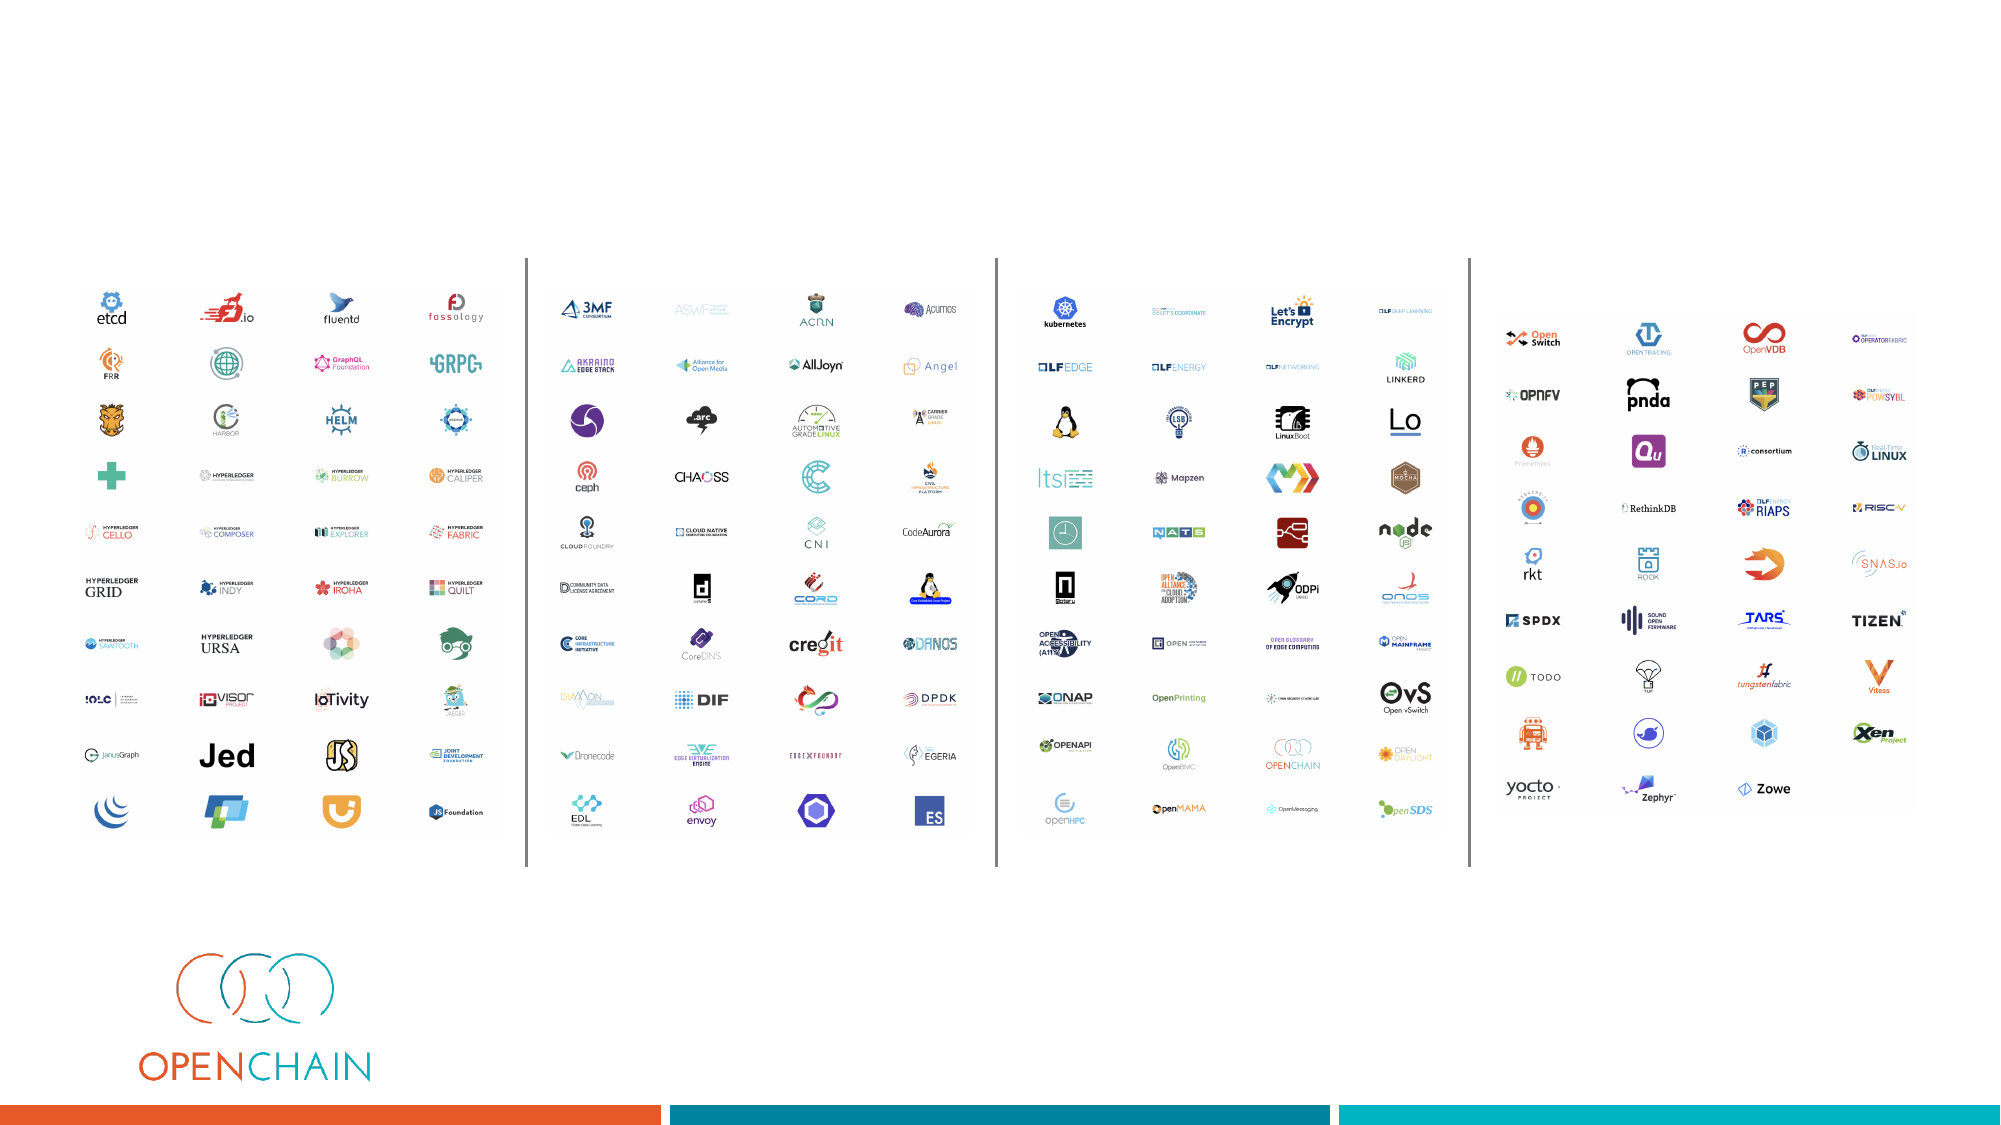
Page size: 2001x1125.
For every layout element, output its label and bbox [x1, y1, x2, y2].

picture [550, 289, 971, 835]
picture [1496, 312, 1917, 812]
picture [79, 287, 500, 837]
picture [1022, 290, 1443, 834]
